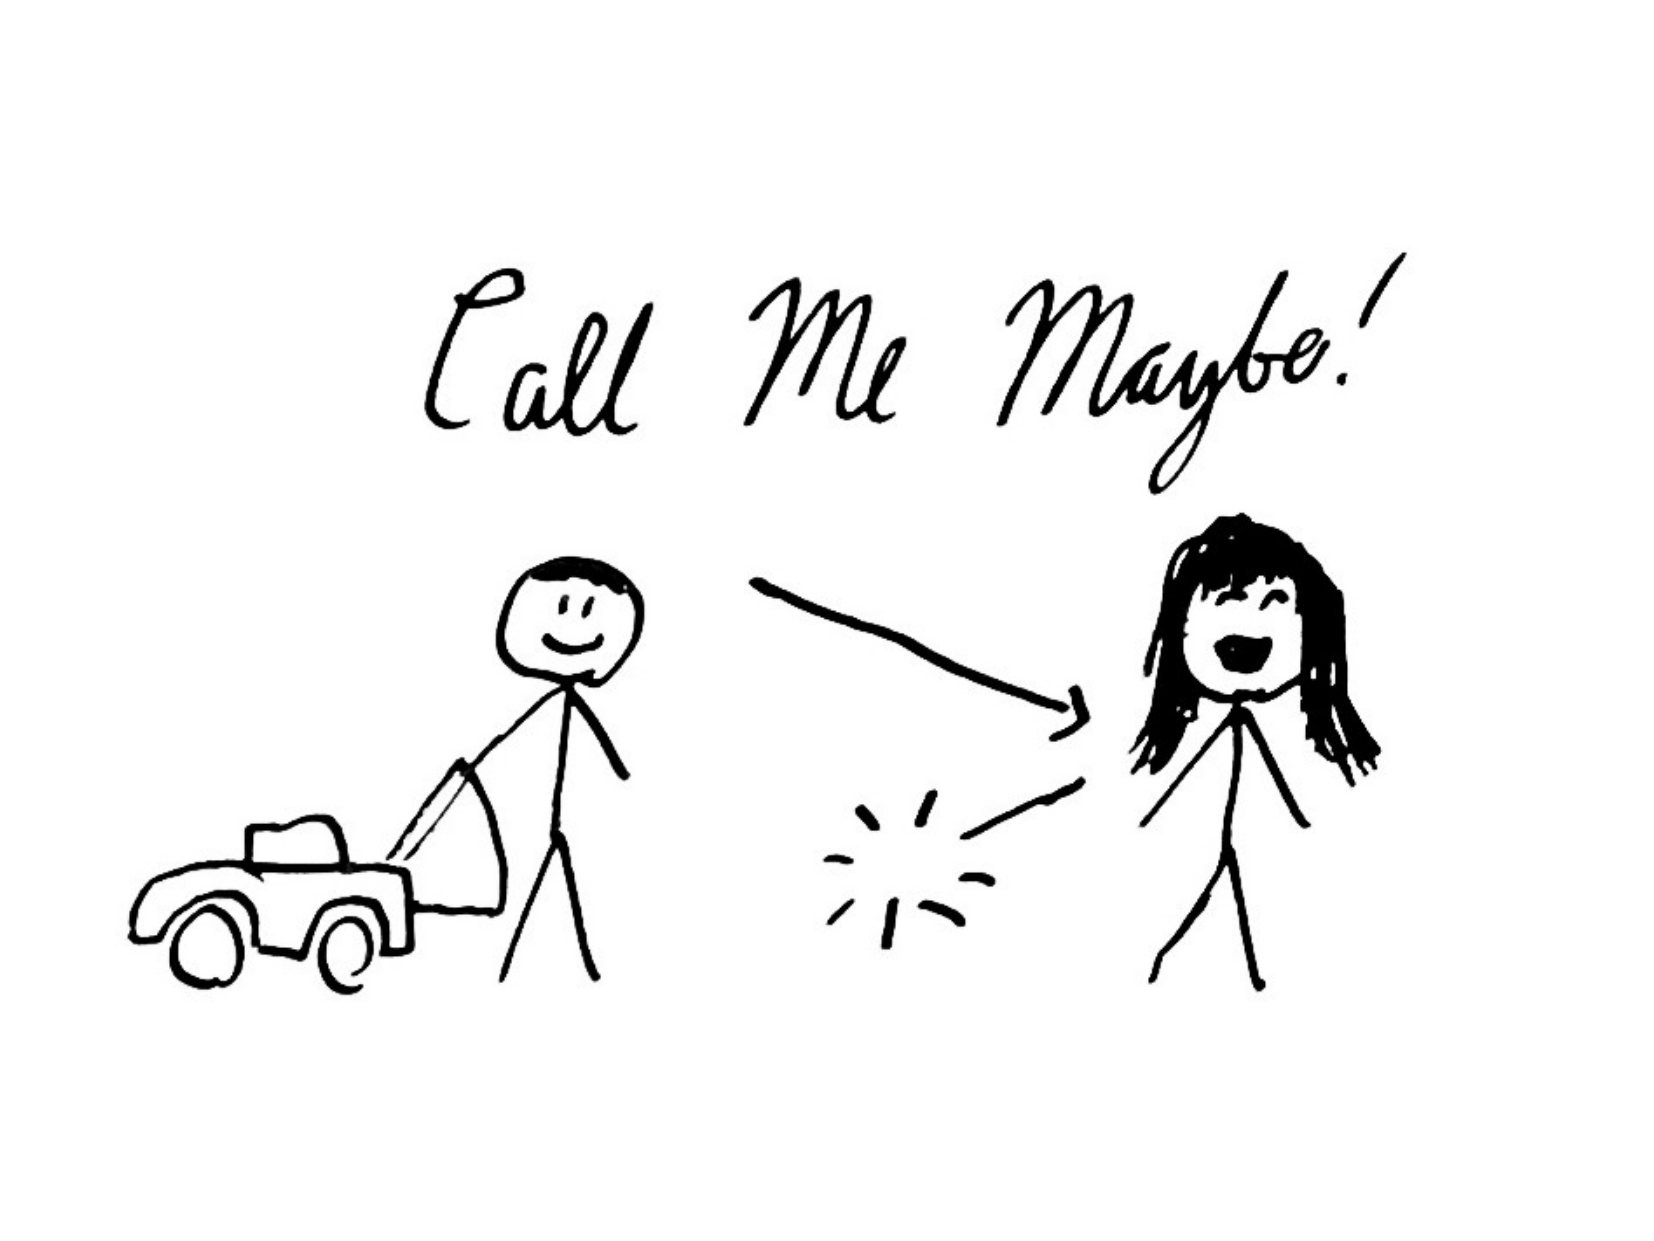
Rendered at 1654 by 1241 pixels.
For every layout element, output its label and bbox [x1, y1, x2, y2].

picture [60, 164, 1552, 1066]
